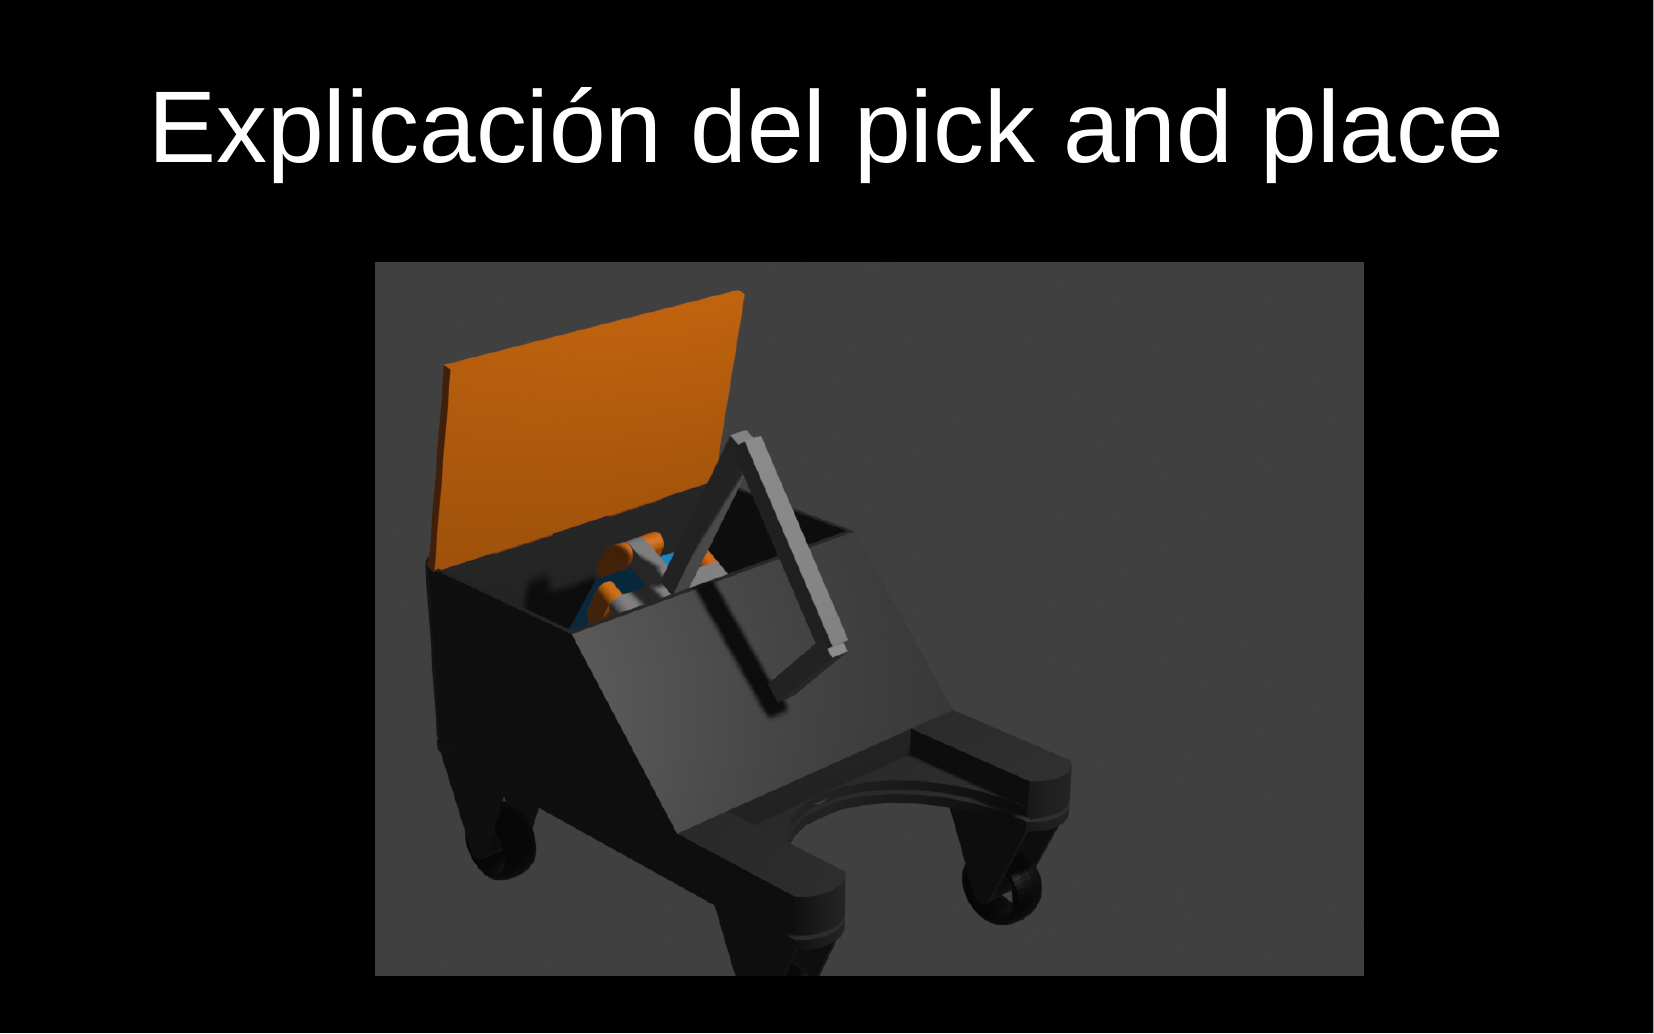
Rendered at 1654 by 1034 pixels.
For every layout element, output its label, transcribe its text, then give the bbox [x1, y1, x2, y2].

title Explicación del pick and place [82, 41, 1571, 214]
picture [375, 262, 1364, 976]
